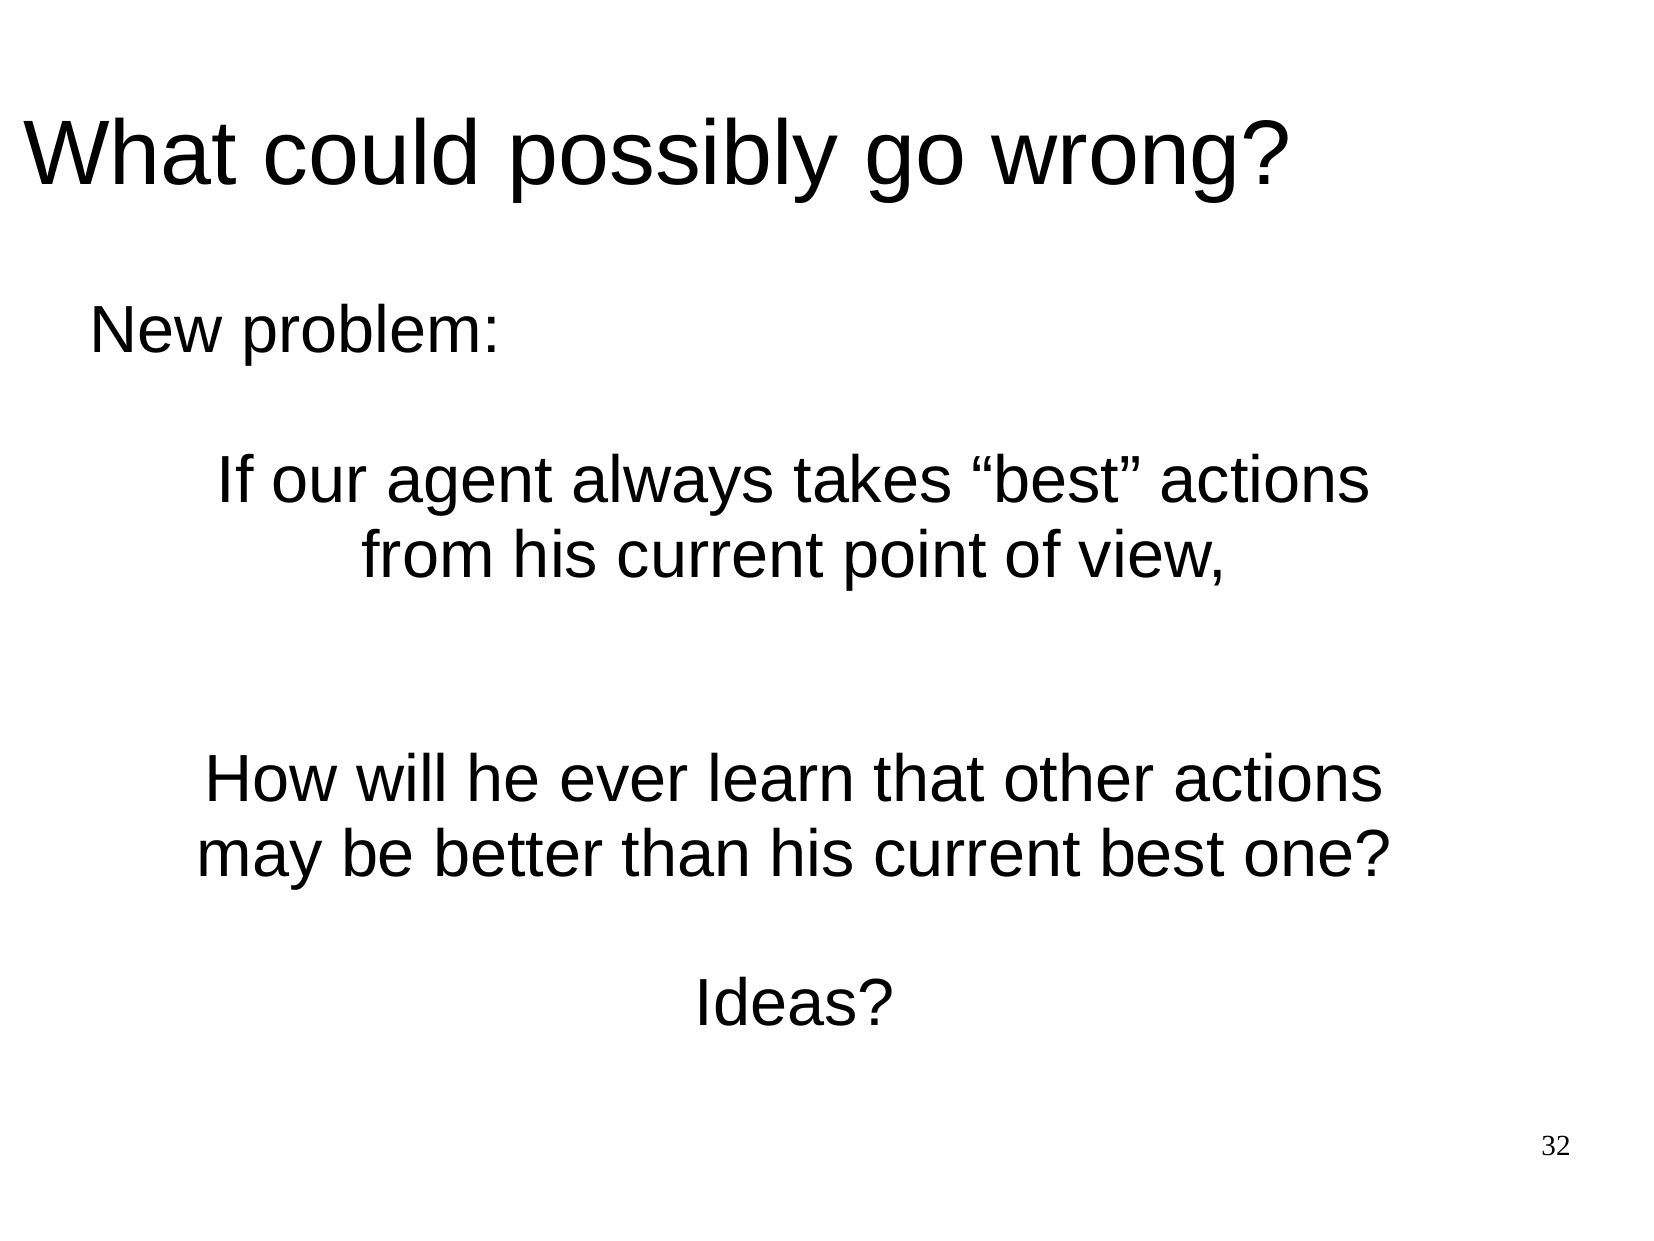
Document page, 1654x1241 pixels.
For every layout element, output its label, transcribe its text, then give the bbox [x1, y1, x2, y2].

title What could possibly go wrong? [23, 49, 1512, 257]
text_box New problem: If our agent always takes “best” actions from his current point of view, How will he ever learn that other actions may be better than his current best one? Ideas? [75, 285, 1515, 1048]
